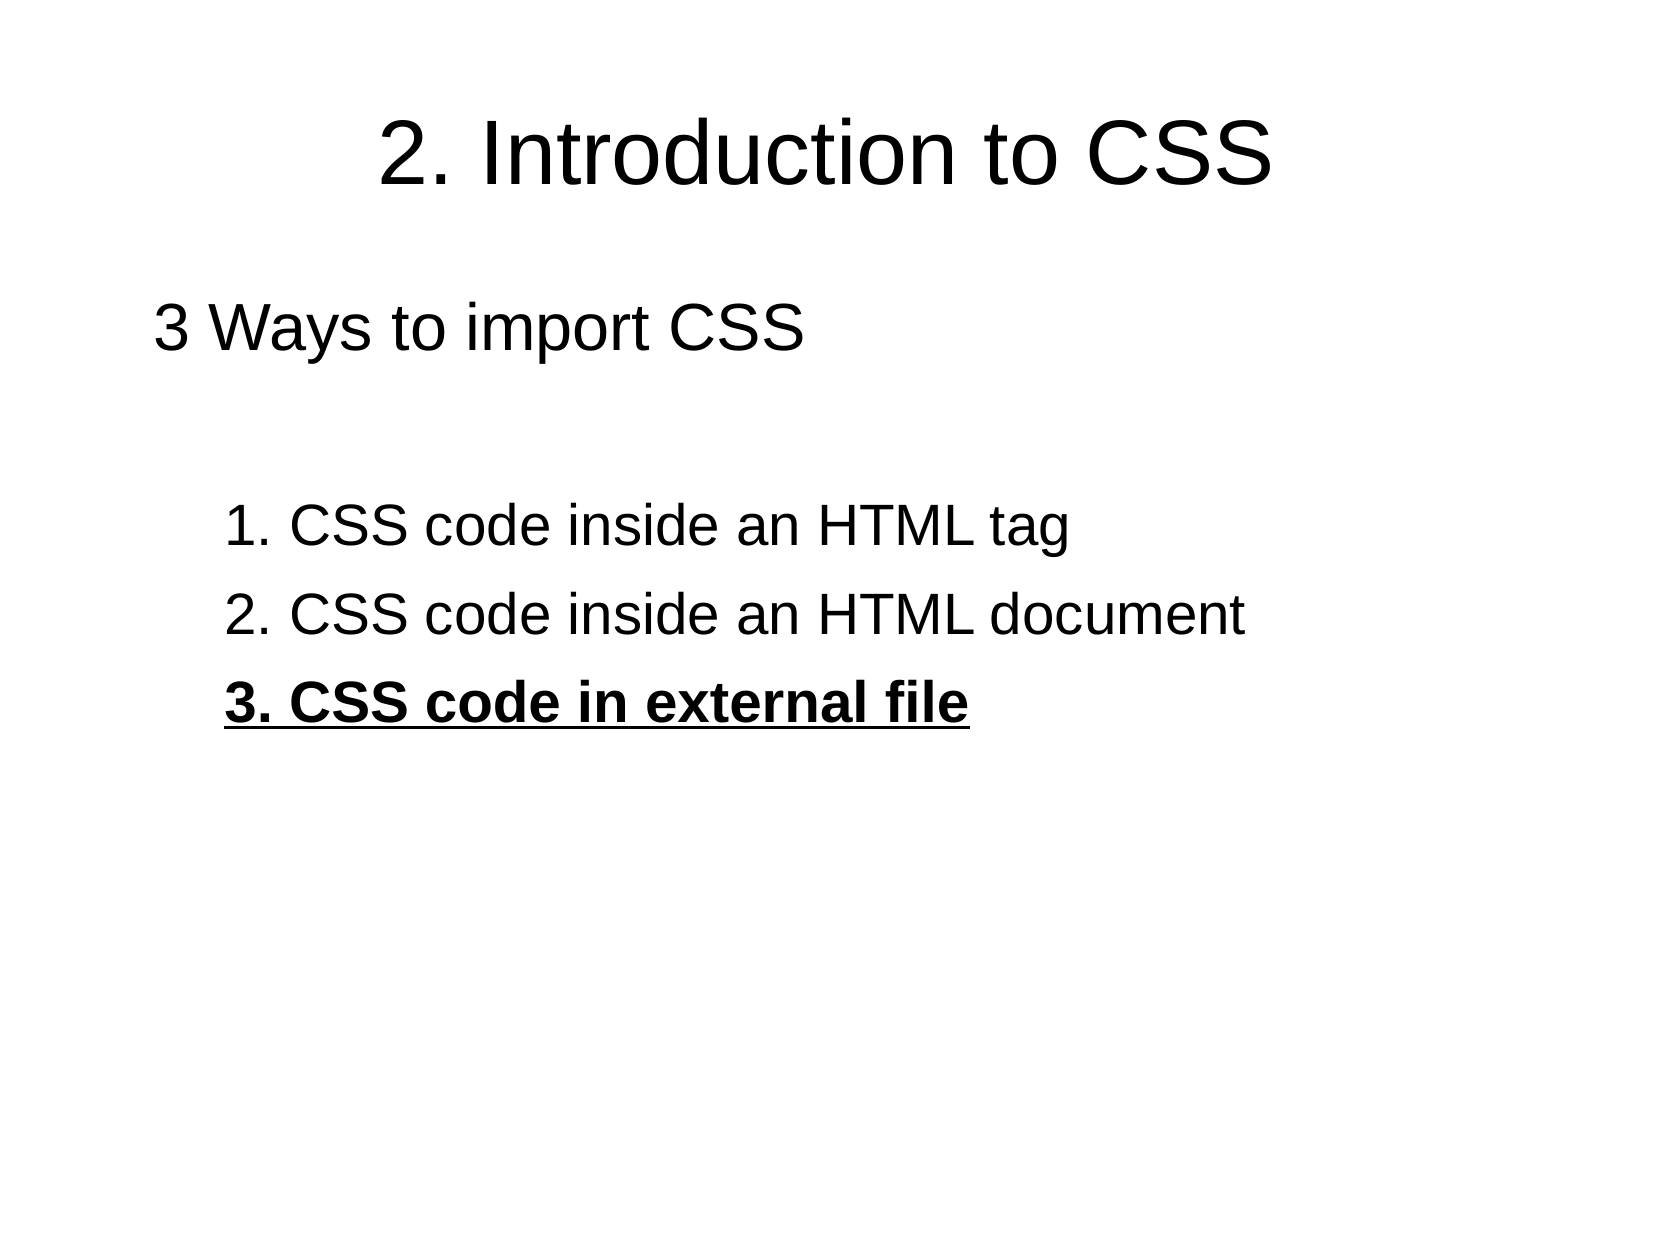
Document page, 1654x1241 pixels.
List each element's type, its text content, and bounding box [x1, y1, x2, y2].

list 3 Ways to import CSS 1. CSS code inside an HTML tag 2. CSS code inside an HTML document 3. CSS code in external file [82, 290, 1571, 1010]
title 2. Introduction to CSS [82, 49, 1571, 257]
